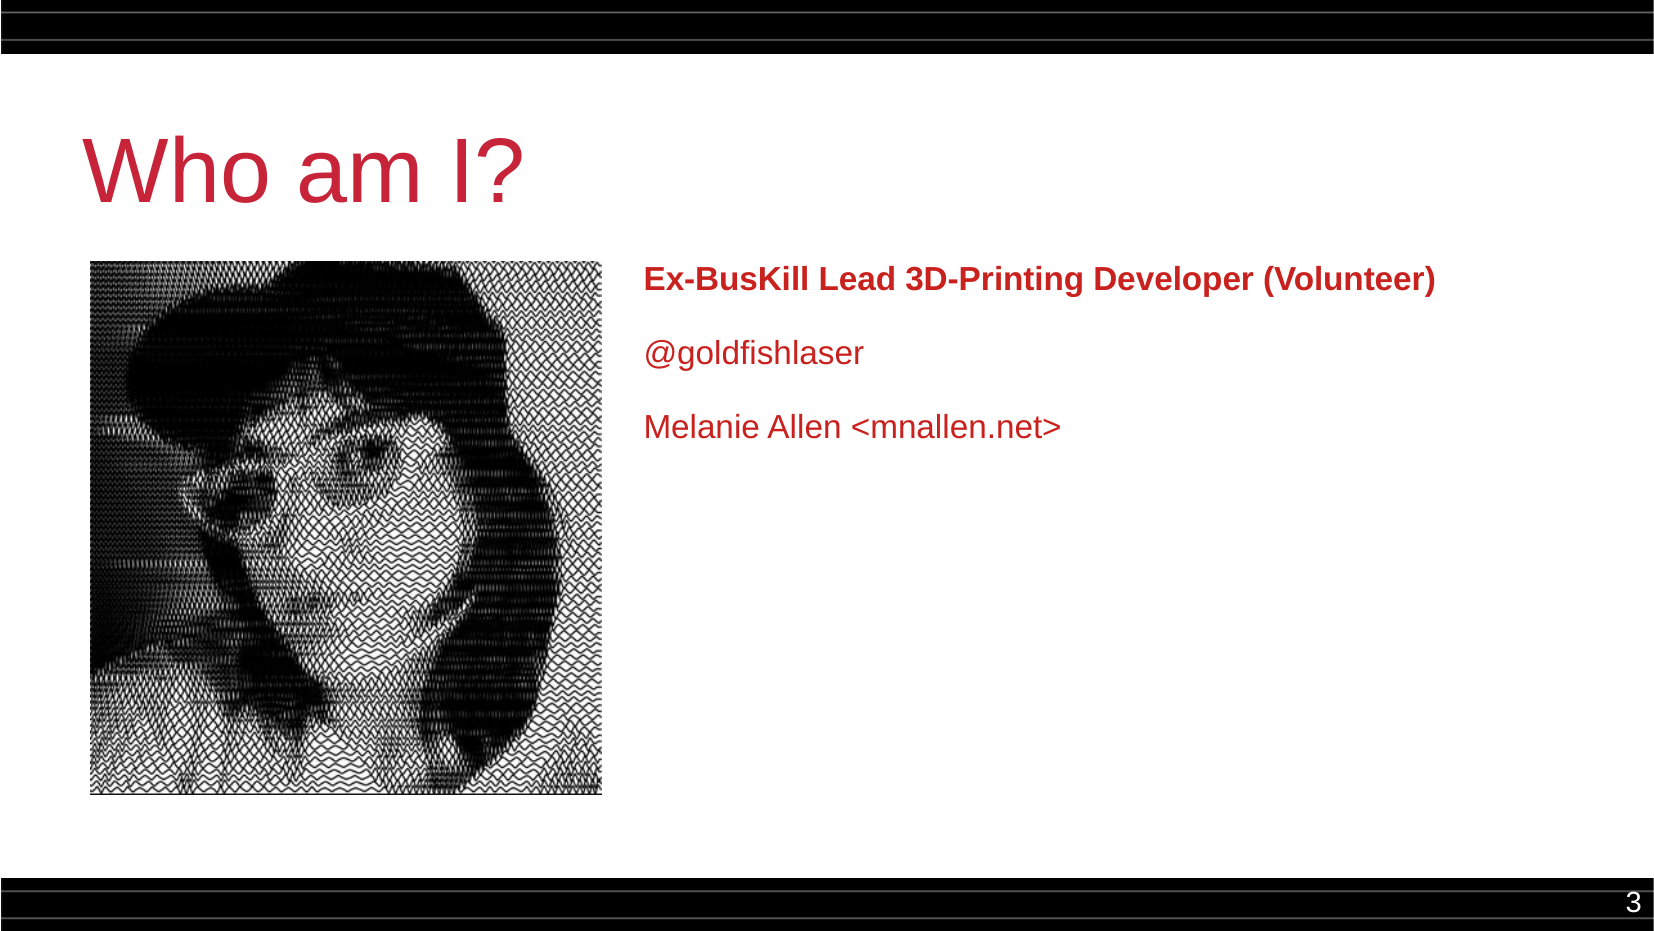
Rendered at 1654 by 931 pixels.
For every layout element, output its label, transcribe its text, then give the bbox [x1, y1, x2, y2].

text_box Ex-BusKill Lead 3D-Printing Developer (Volunteer) @goldfishlaser Melanie Allen <mnallen.net> [628, 252, 1546, 795]
title Who am I? [82, 92, 1571, 249]
picture [1, 0, 1654, 54]
picture [1, 878, 1654, 931]
picture [90, 261, 602, 796]
